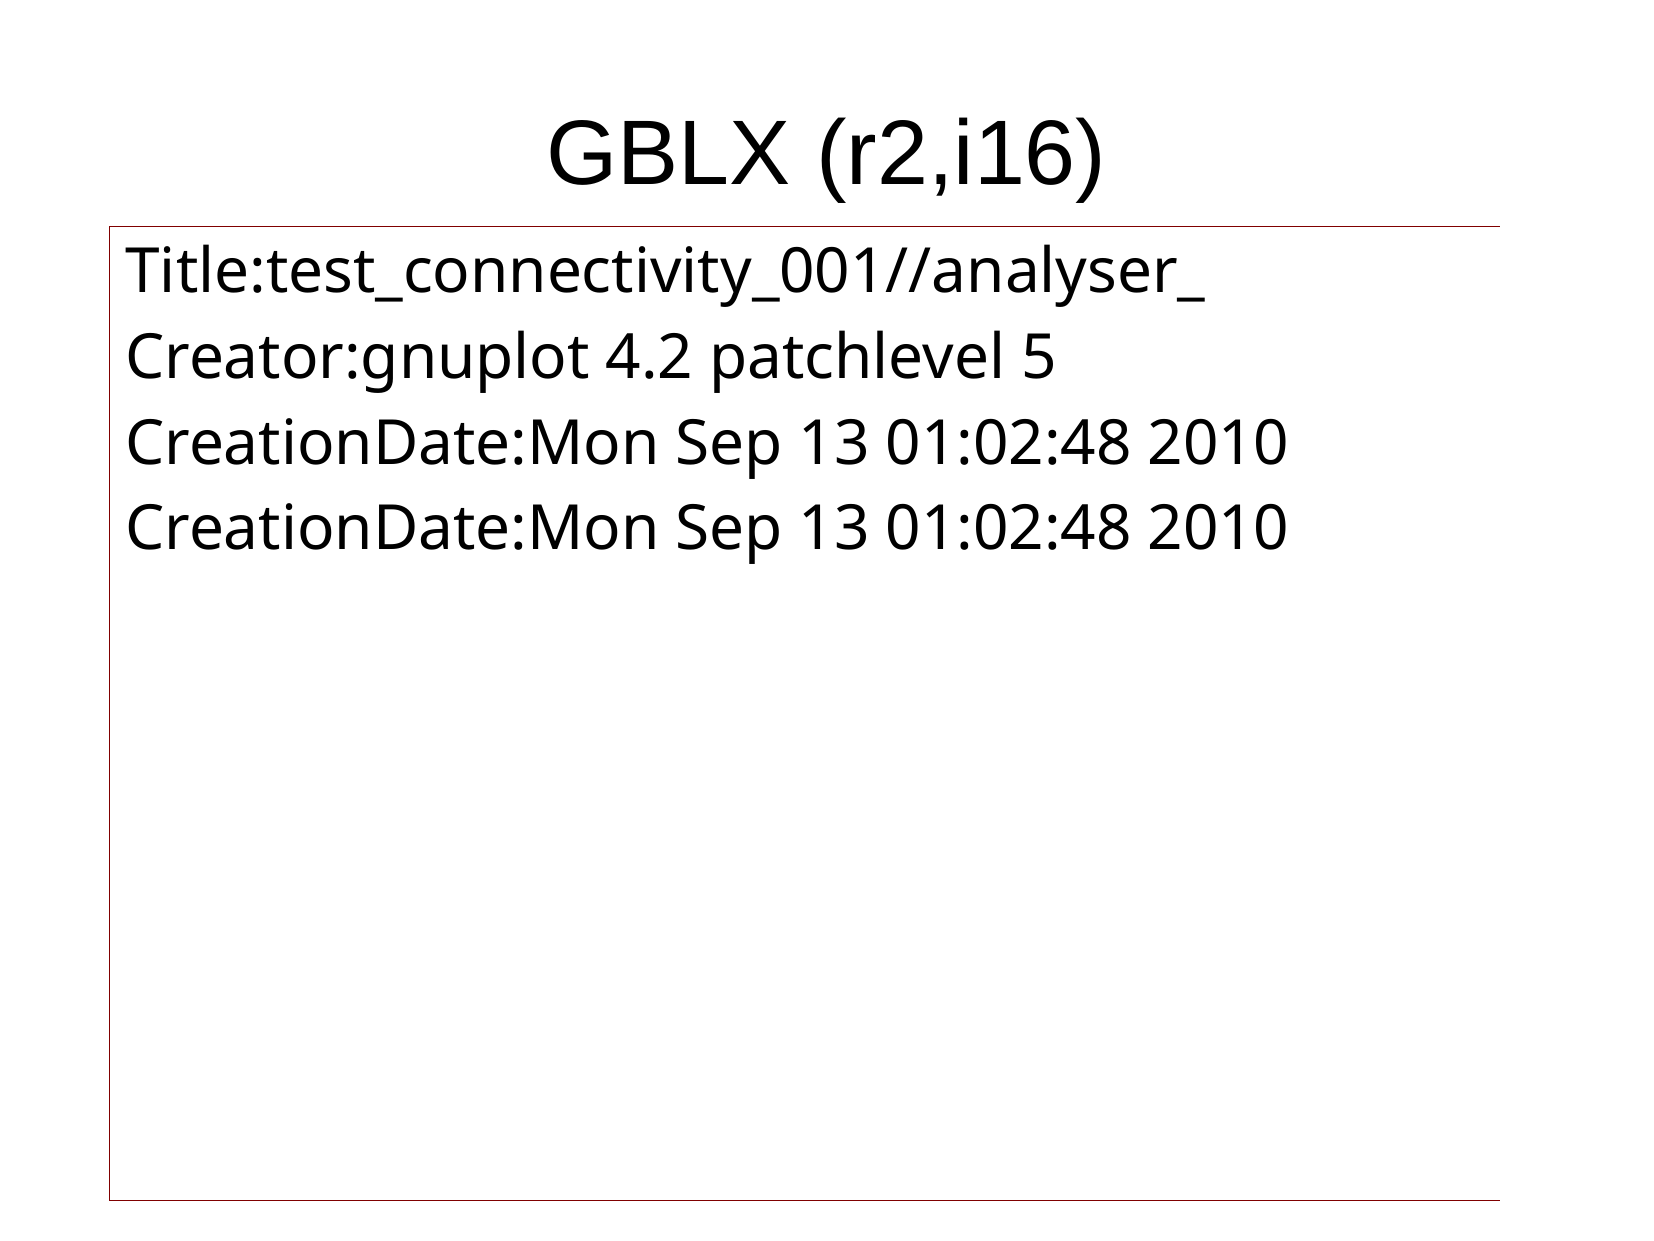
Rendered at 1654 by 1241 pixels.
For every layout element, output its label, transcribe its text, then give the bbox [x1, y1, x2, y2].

picture [105, 222, 1501, 1201]
title GBLX (r2,i16) [82, 56, 1571, 250]
